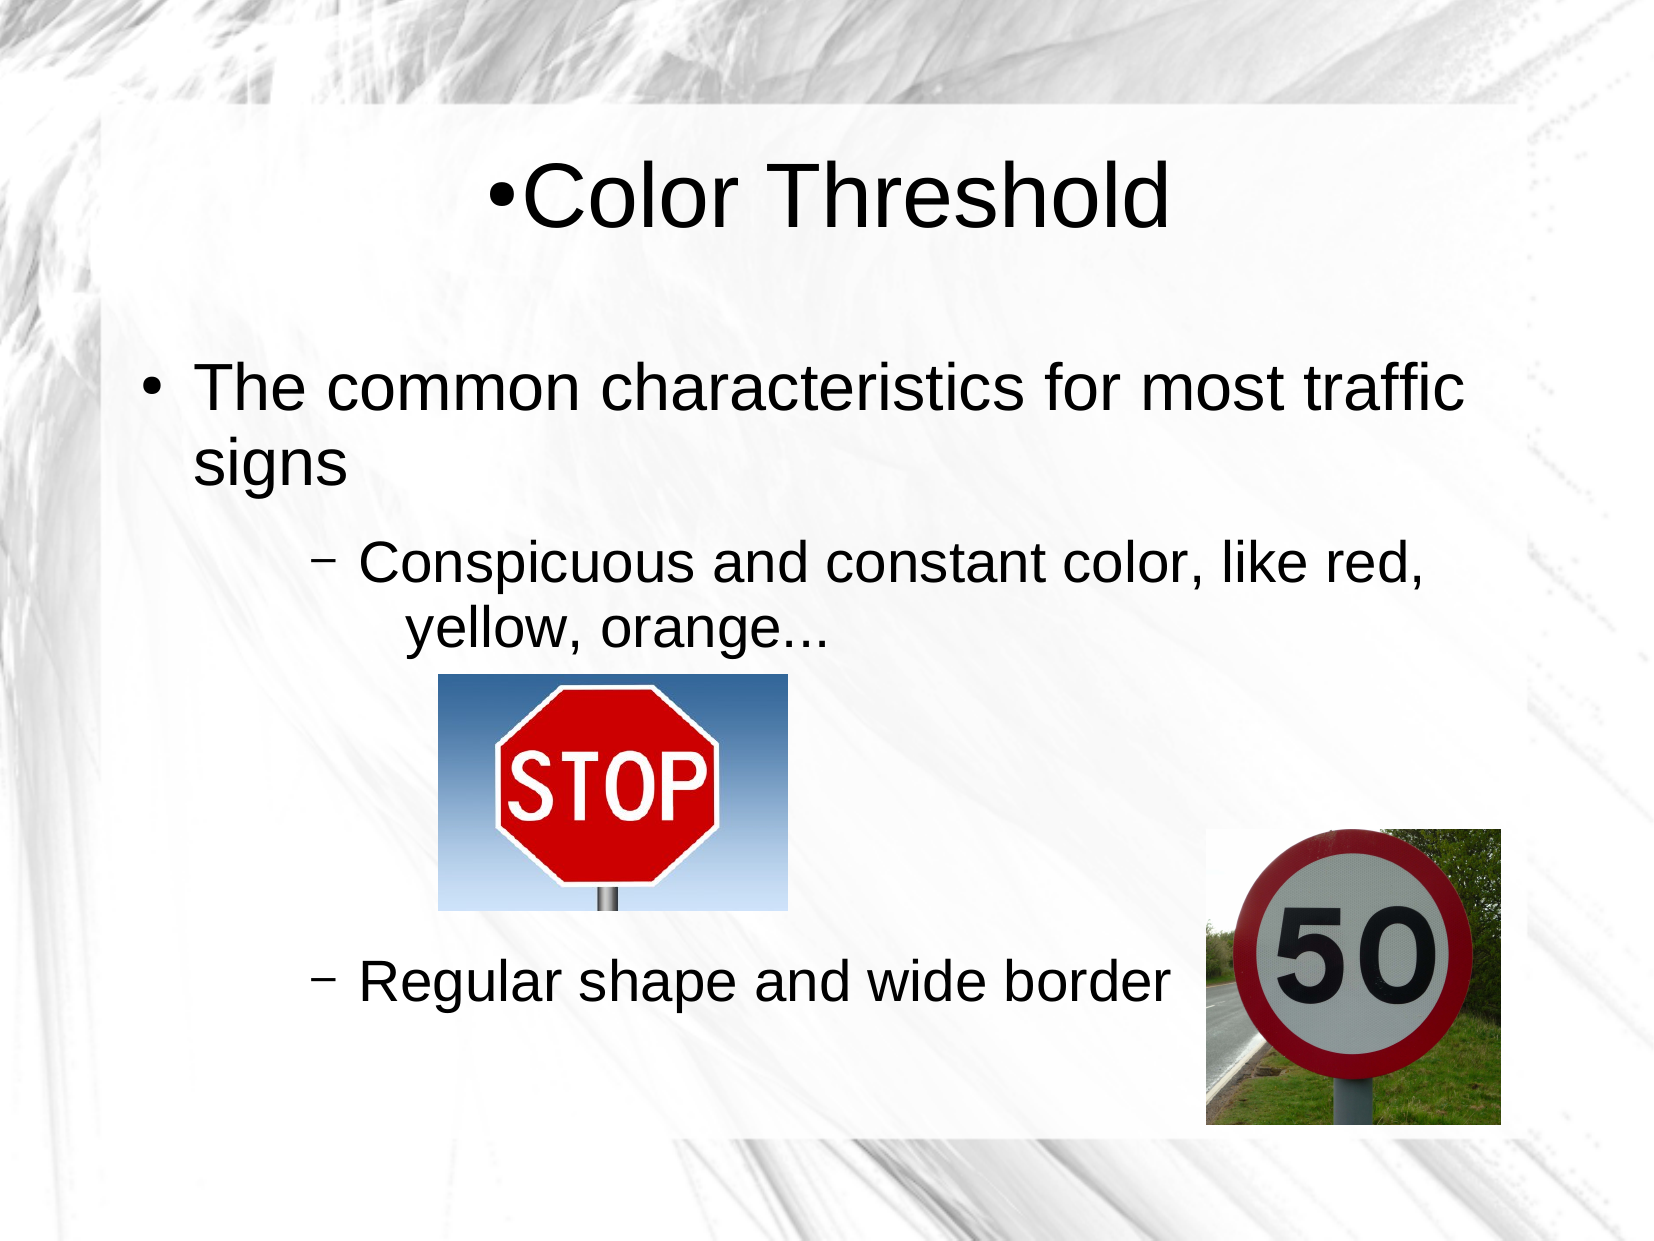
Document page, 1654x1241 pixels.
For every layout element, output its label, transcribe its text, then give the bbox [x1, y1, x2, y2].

title Color Threshold [118, 112, 1506, 281]
picture [0, 0, 1654, 1241]
list The common characteristics for most traffic signs Conspicuous and constant color, like red, yellow, orange... Regular shape and wide border [122, 245, 1576, 1013]
